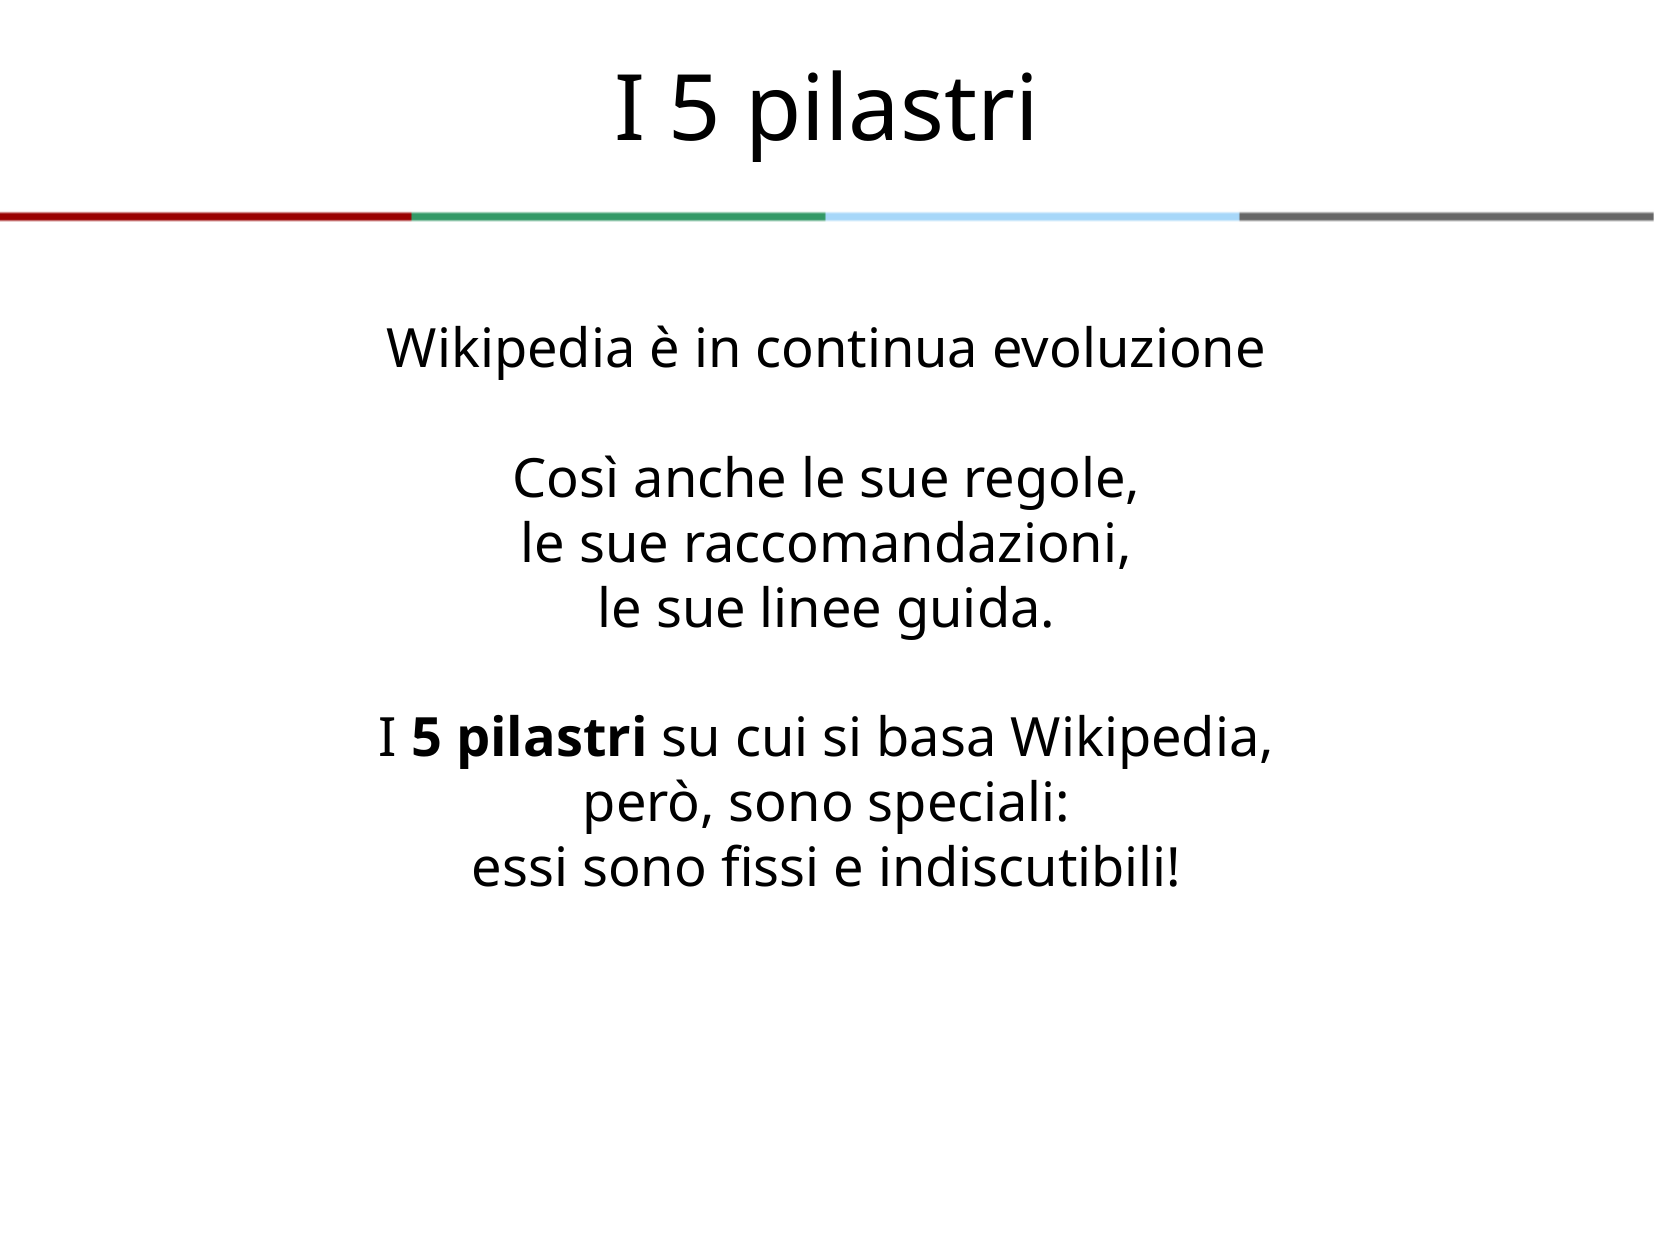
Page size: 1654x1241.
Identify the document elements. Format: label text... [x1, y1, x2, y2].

picture [0, 200, 1654, 235]
text_box Wikipedia è in continua evoluzione Così anche le sue regole, le sue raccomandazioni, le sue linee guida. I 5 pilastri su cui si basa Wikipedia, però, sono speciali: essi sono fissi e indiscutibili! [59, 312, 1595, 1187]
text_box I 5 pilastri [82, 0, 1571, 200]
